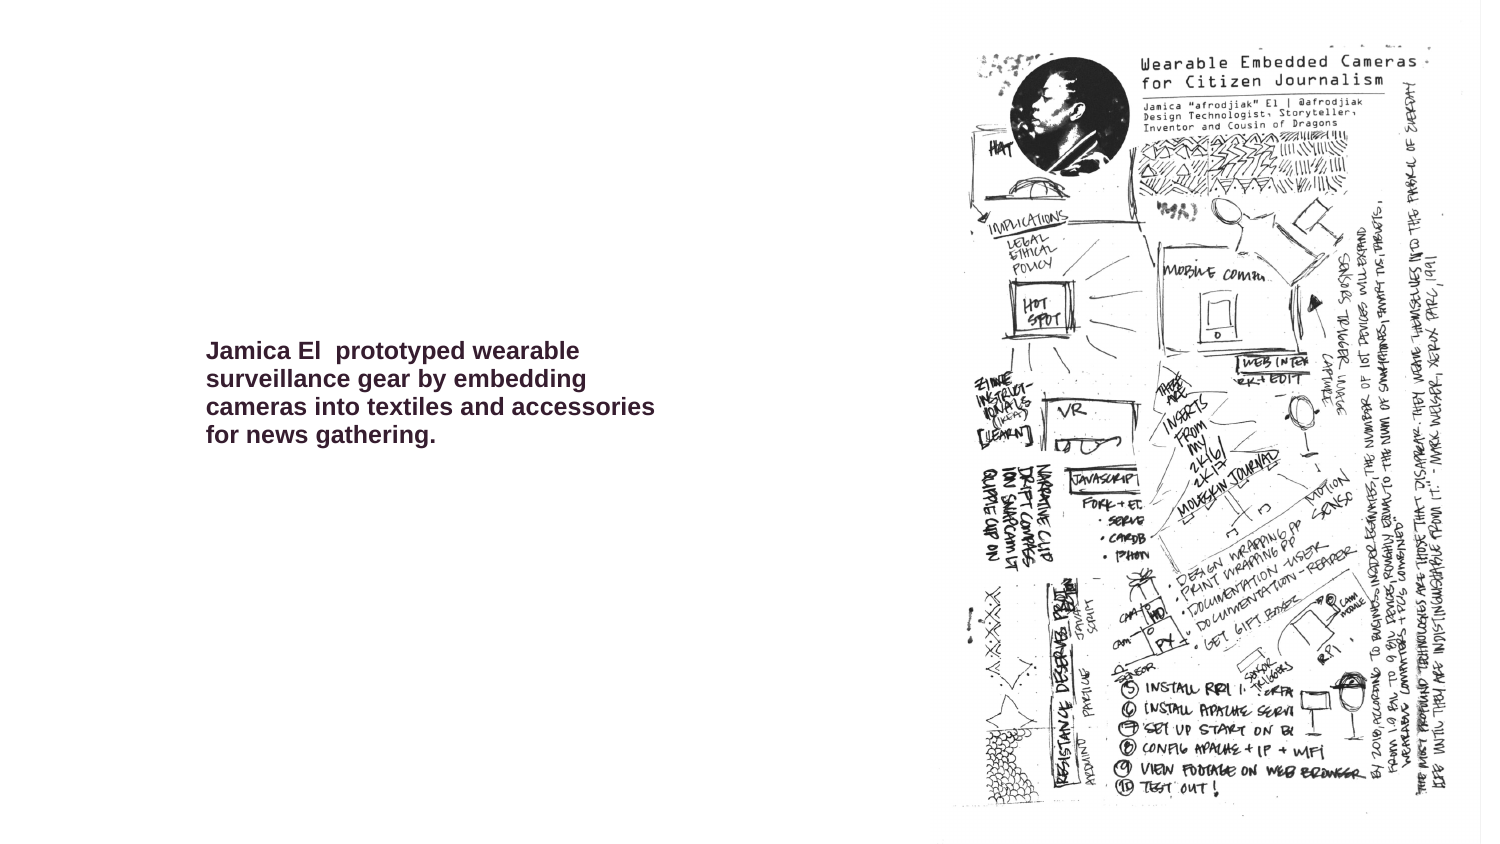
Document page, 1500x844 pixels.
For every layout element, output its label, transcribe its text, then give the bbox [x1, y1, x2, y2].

text_box Jamica El prototyped wearable surveillance gear by embedding cameras into textiles and accessories for news gathering. [191, 329, 676, 526]
picture [930, 0, 1481, 844]
